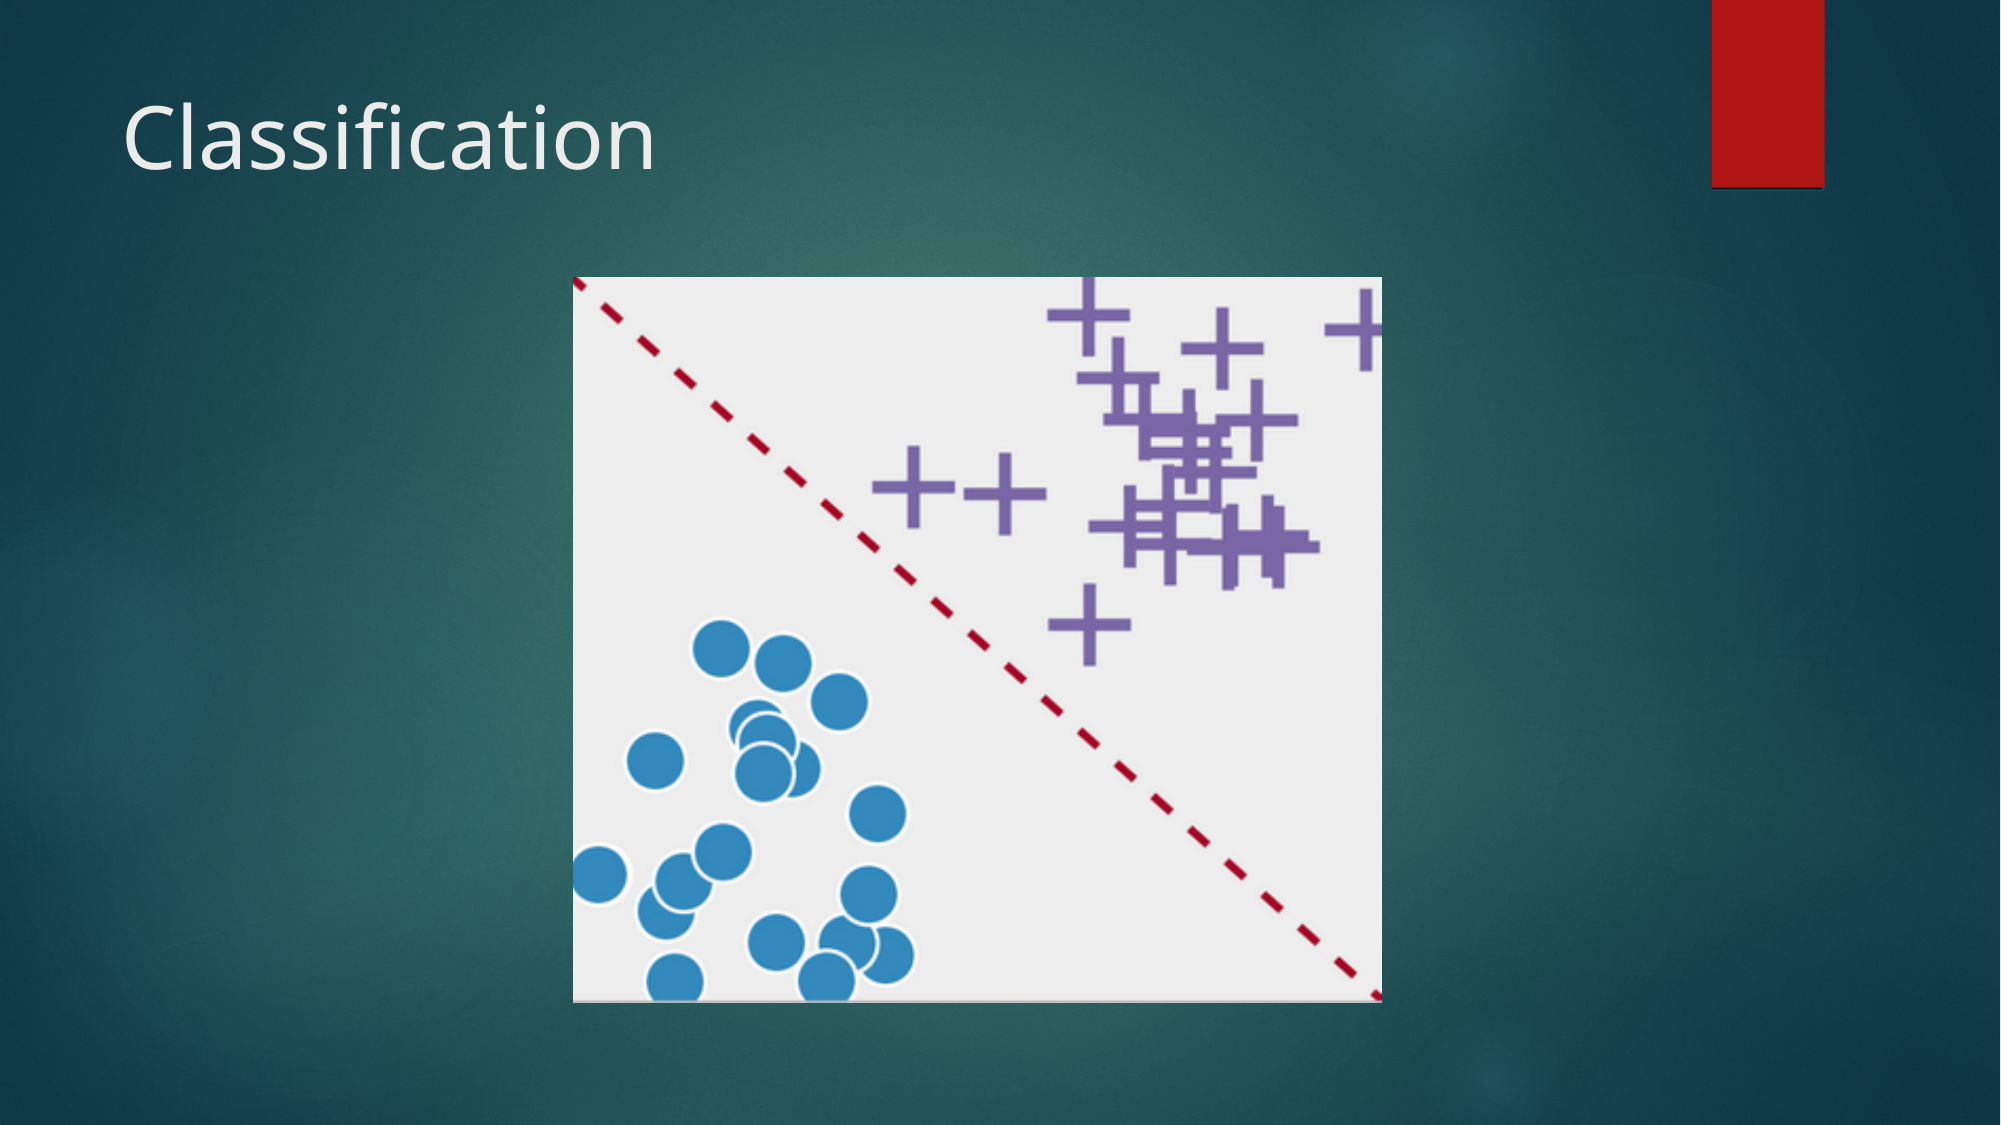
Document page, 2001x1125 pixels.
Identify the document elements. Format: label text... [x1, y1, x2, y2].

title Classification [106, 74, 1649, 304]
picture [0, 0, 2001, 1125]
